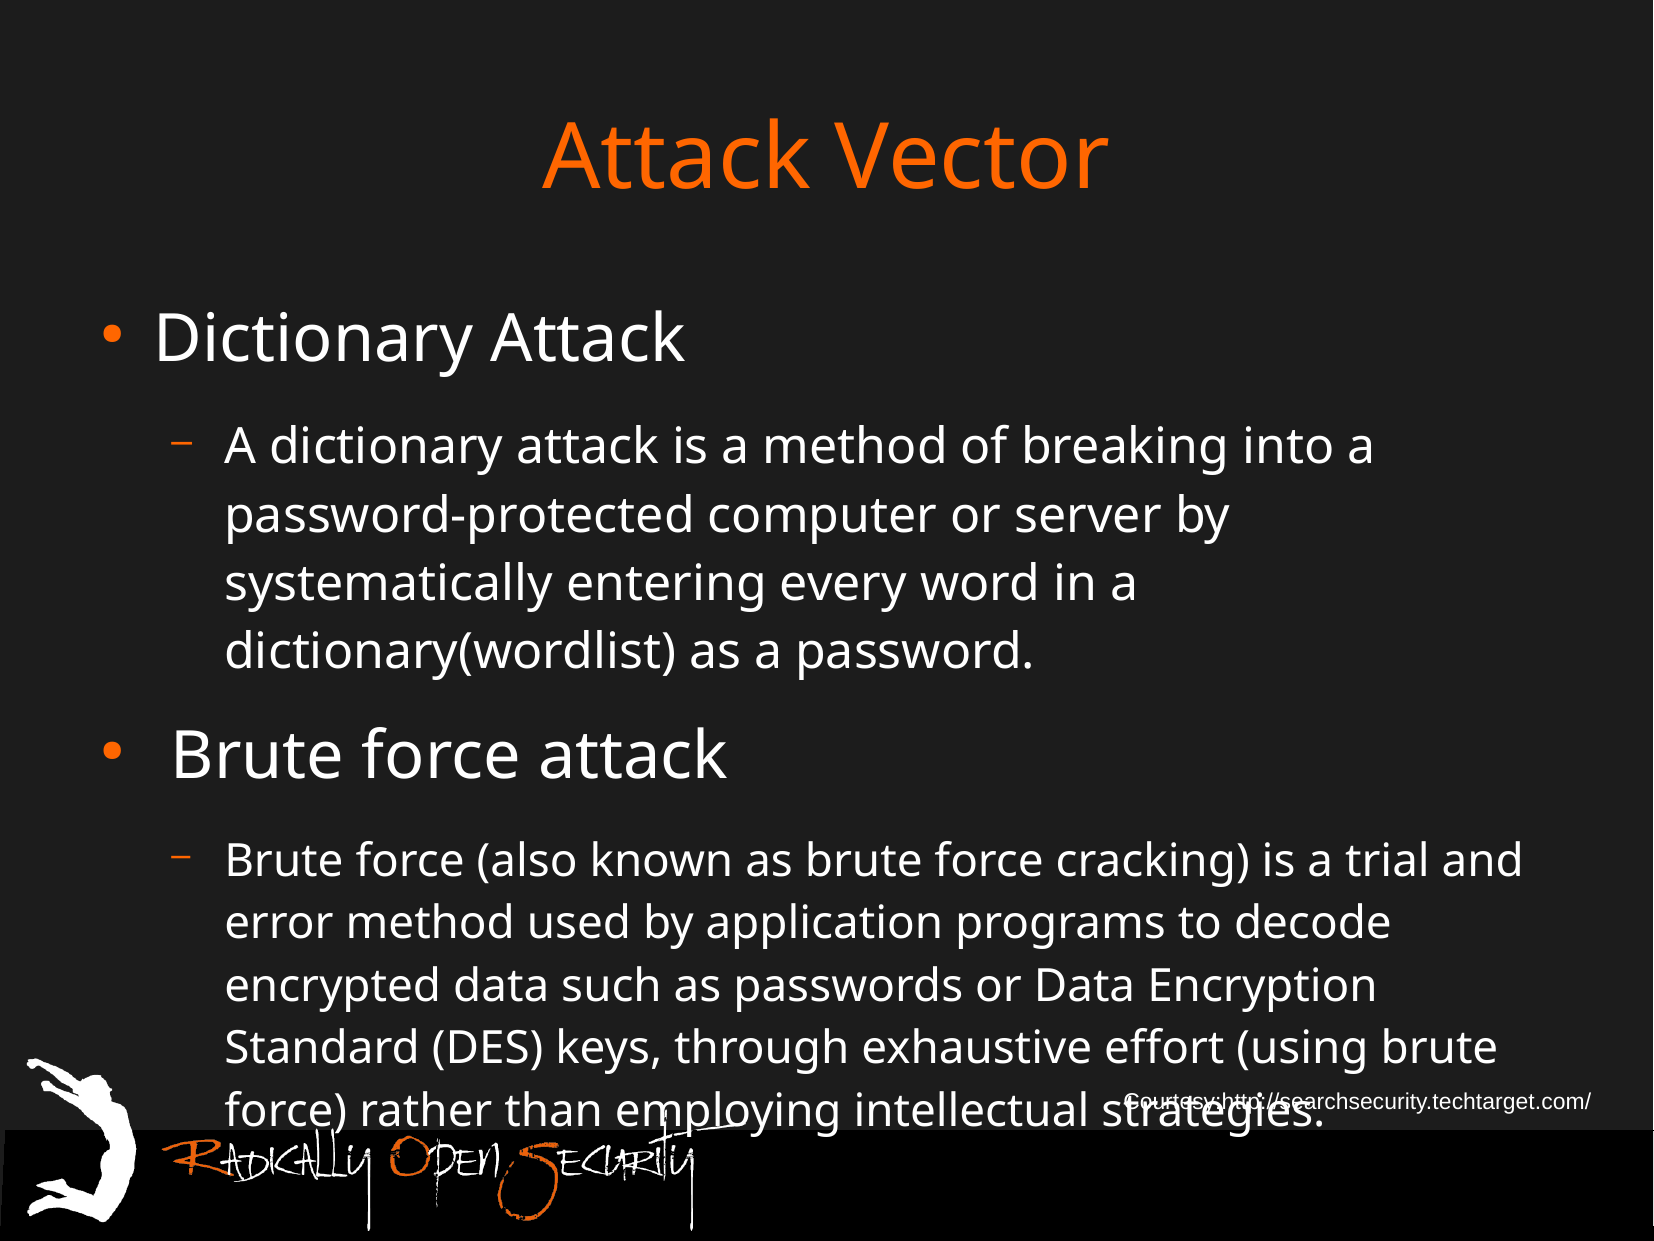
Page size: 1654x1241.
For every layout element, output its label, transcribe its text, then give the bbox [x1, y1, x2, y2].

picture [0, 1022, 778, 1241]
text_box Courtesy:http://searchsecurity.techtarget.com/ [1108, 1081, 1642, 1124]
picture [326, 1041, 339, 1060]
list Dictionary Attack A dictionary attack is a method of breaking into a password-protected computer or server by systematically entering every word in a dictionary(wordlist) as a password. Brute force attack Brute force (also known as brute force cracking) is a trial and error method used by application programs to decode encrypted data such as passwords or Data Encryption Standard (DES) keys, through exhaustive effort (using brute force) rather than employing intellectual strategies. [82, 290, 1571, 1031]
picture [398, 1041, 411, 1060]
title Attack Vector [82, 49, 1571, 257]
picture [454, 1034, 471, 1059]
